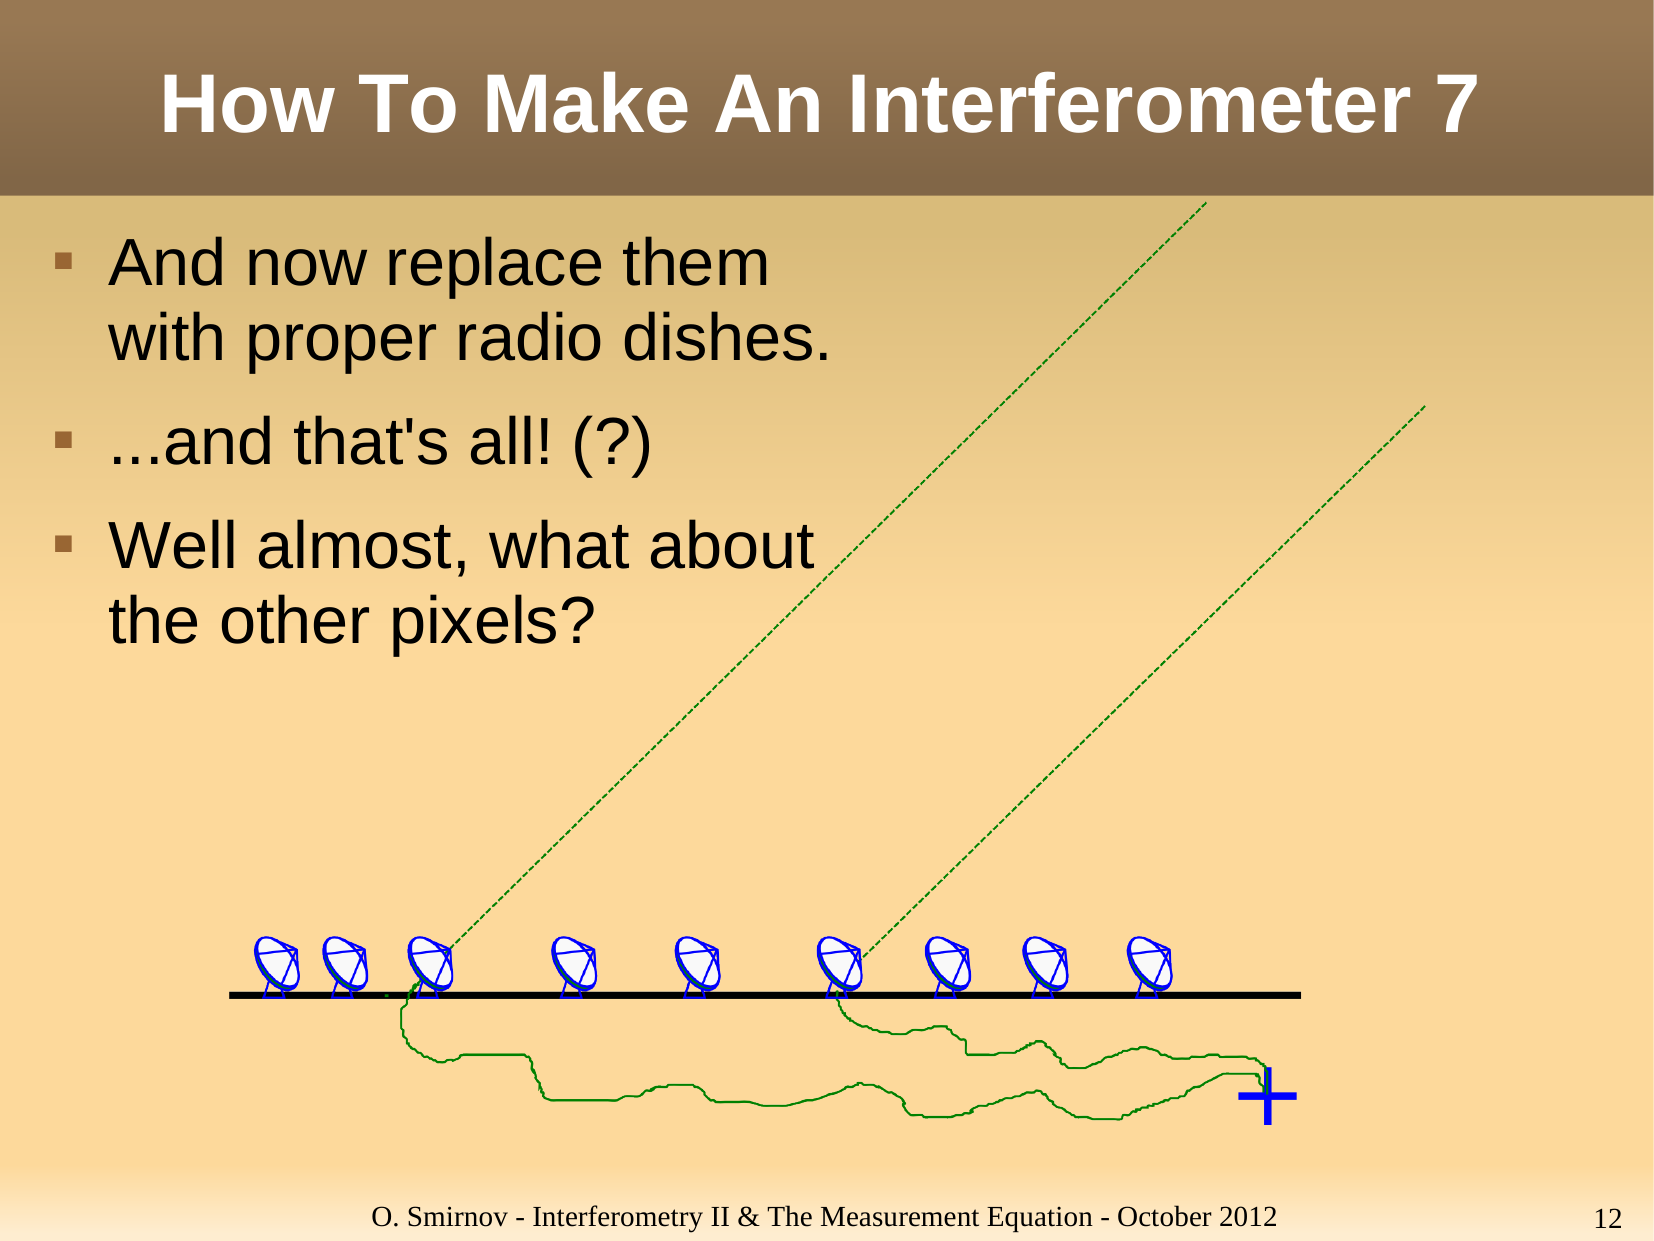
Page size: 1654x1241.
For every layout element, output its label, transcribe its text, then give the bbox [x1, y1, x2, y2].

list And now replace them with proper radio dishes. ...and that's all! (?) Well almost, what about the other pixels? [37, 225, 901, 826]
title How To Make An Interferometer 7 [76, 0, 1565, 208]
picture [0, 0, 1654, 1241]
